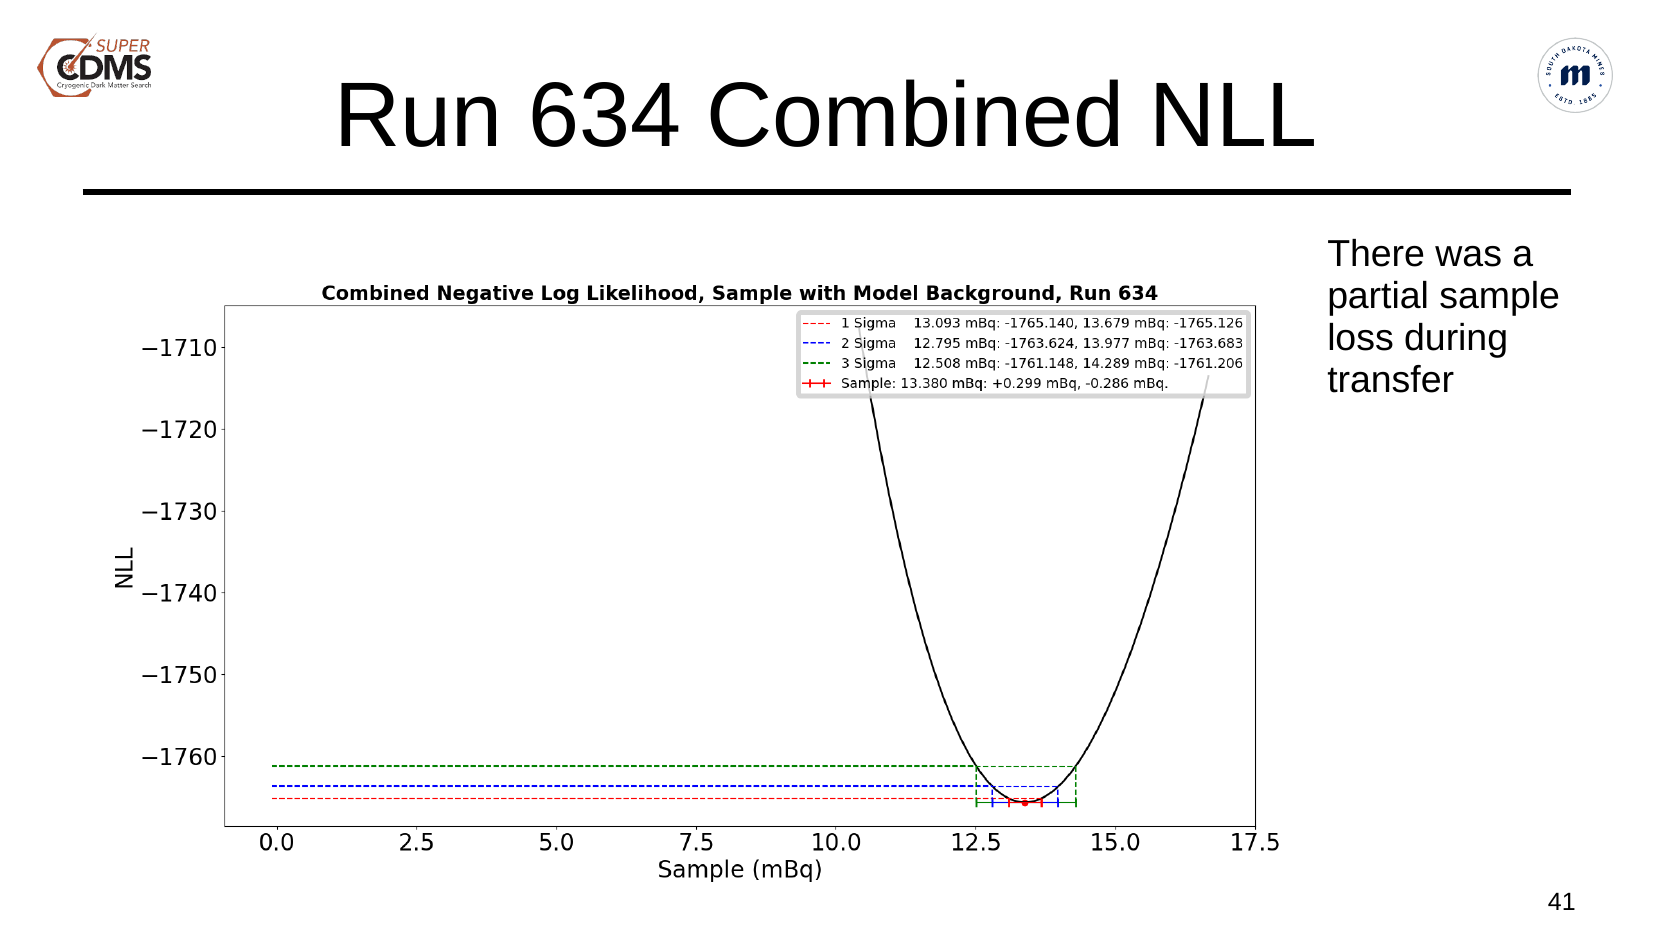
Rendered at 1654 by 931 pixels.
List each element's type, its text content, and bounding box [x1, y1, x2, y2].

picture [58, 224, 1388, 901]
picture [37, 32, 151, 97]
text_box There was a partial sample loss during transfer [1312, 225, 1613, 901]
title Run 634 Combined NLL [82, 37, 1571, 193]
picture [1571, 37, 1613, 113]
